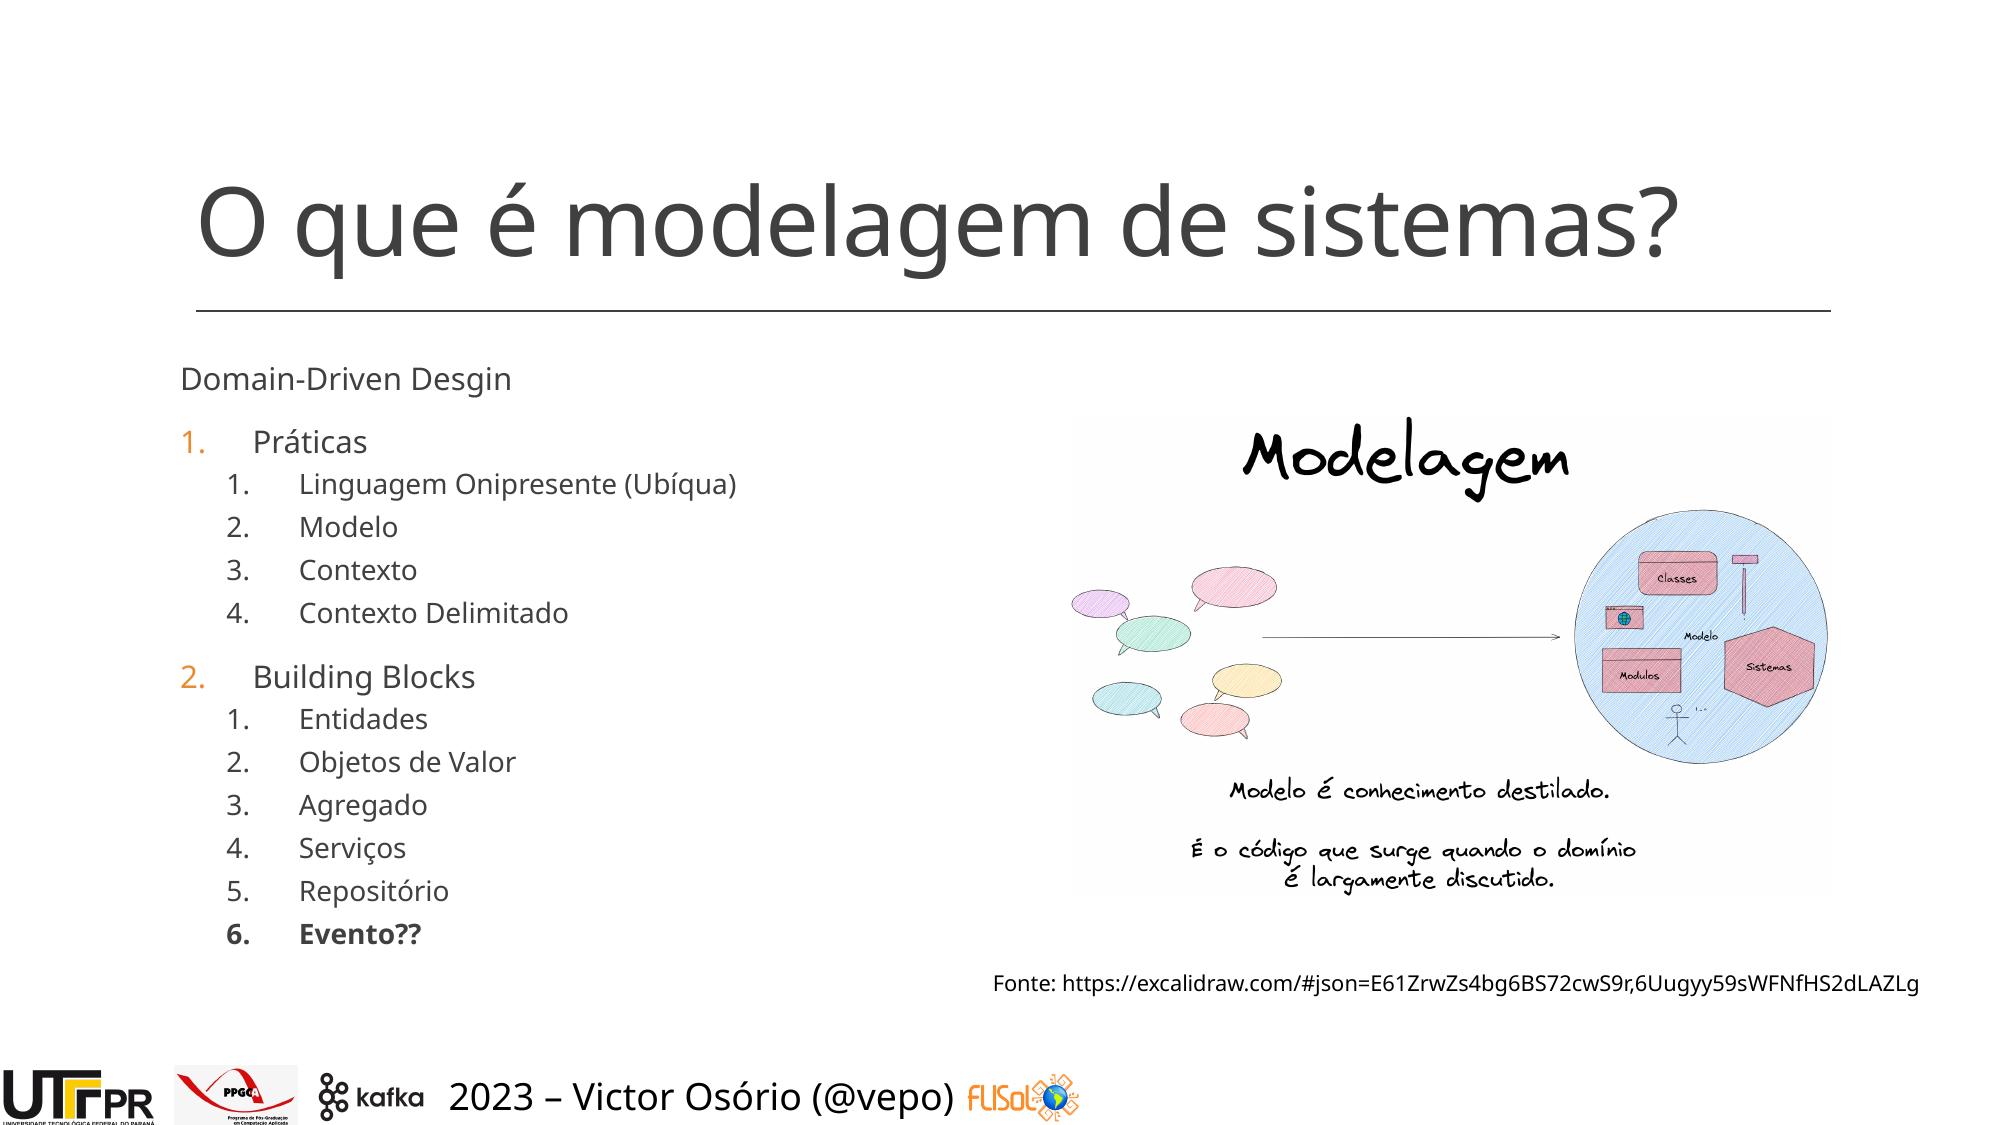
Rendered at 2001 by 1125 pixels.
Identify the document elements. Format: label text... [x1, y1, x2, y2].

picture [174, 1065, 298, 1125]
picture [957, 1067, 1091, 1125]
list Domain-Driven Desgin Práticas Linguagem Onipresente (Ubíqua) Modelo Contexto Contexto Delimitado Building Blocks Entidades Objetos de Valor Agregado Serviços Repositório Evento?? [180, 347, 942, 963]
picture [1069, 414, 1830, 897]
text_box Fonte: https://excalidraw.com/#json=E61ZrwZs4bg6BS72cwS9r,6Uugyy59sWFNfHS2dLAZLg [978, 962, 1937, 1004]
picture [315, 1066, 427, 1125]
picture [2, 1067, 156, 1125]
title O que é modelagem de sistemas? [180, 47, 1830, 285]
